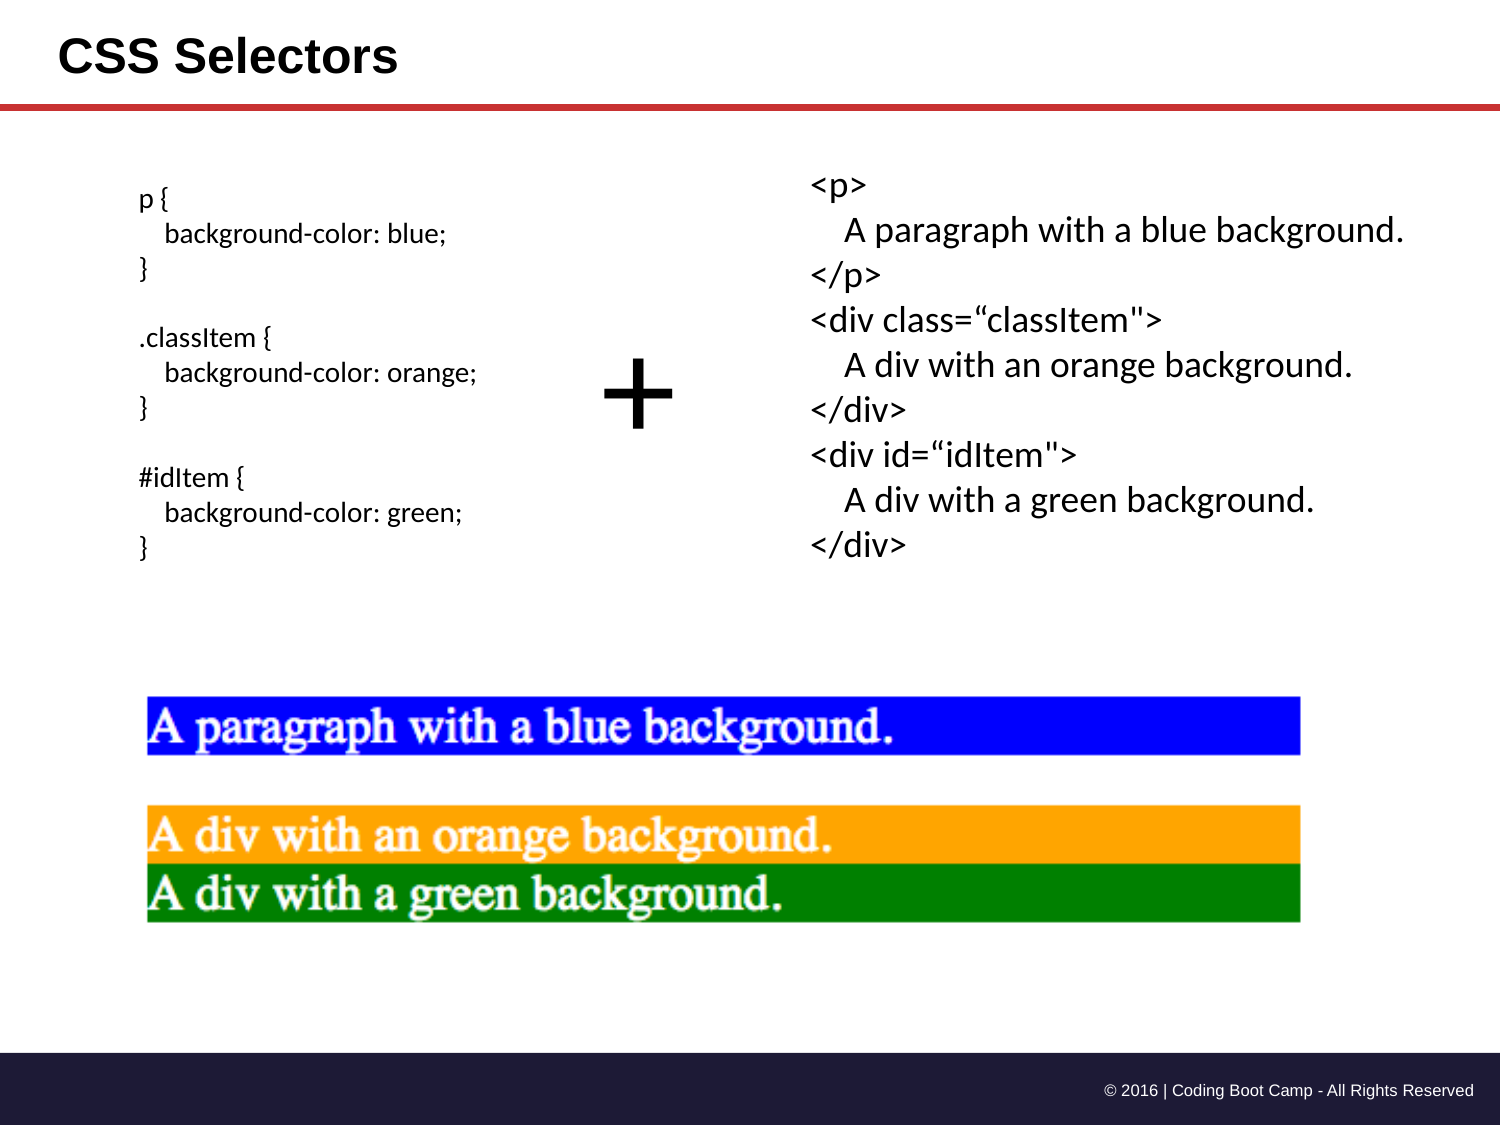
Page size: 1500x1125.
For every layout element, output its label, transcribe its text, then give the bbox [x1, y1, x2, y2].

picture [125, 647, 1326, 973]
text_box <p> A paragraph with a blue background. </p> <div class=“classItem"> A div with an orange background. </div> <div id=“idItem"> A div with a green background. </div> [768, 152, 1414, 573]
text_box p { background-color: blue; } .classItem { background-color: orange; } #idItem { background-color: green; } [130, 171, 486, 572]
title CSS Selectors [50, 0, 948, 108]
text_box + [594, 284, 684, 479]
